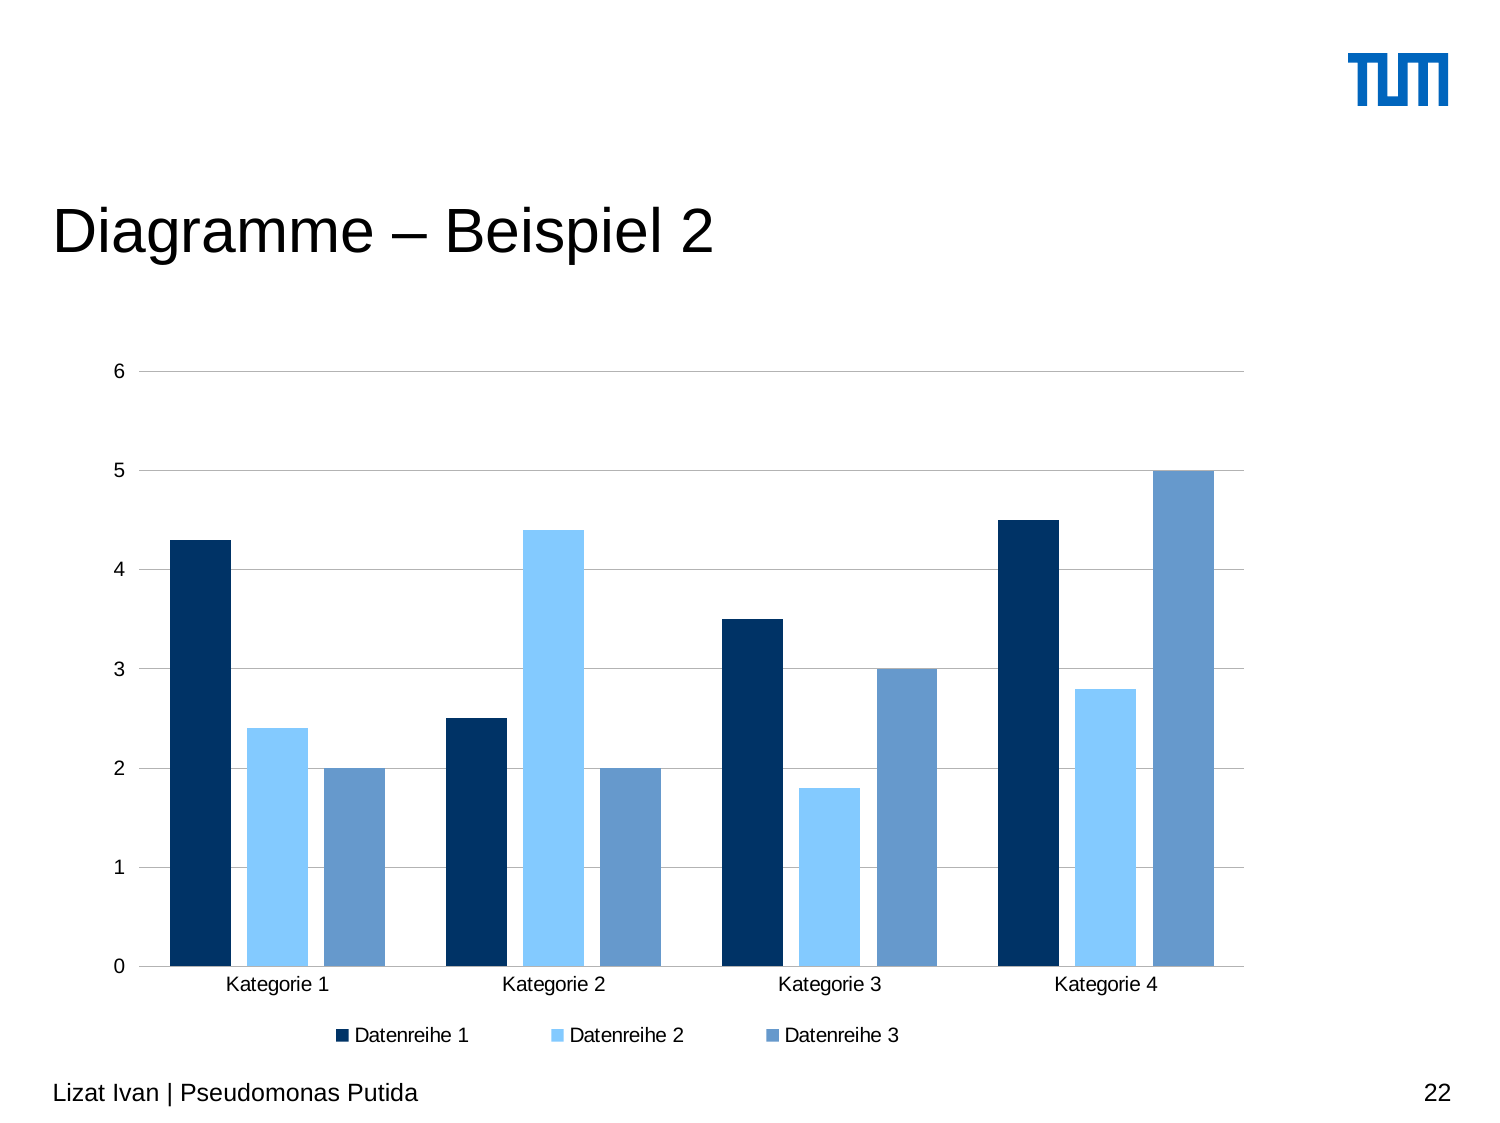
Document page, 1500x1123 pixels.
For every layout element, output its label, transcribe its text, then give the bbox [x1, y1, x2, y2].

title Diagramme – Beispiel 2 [52, 195, 1453, 266]
chart [59, 289, 1459, 1063]
